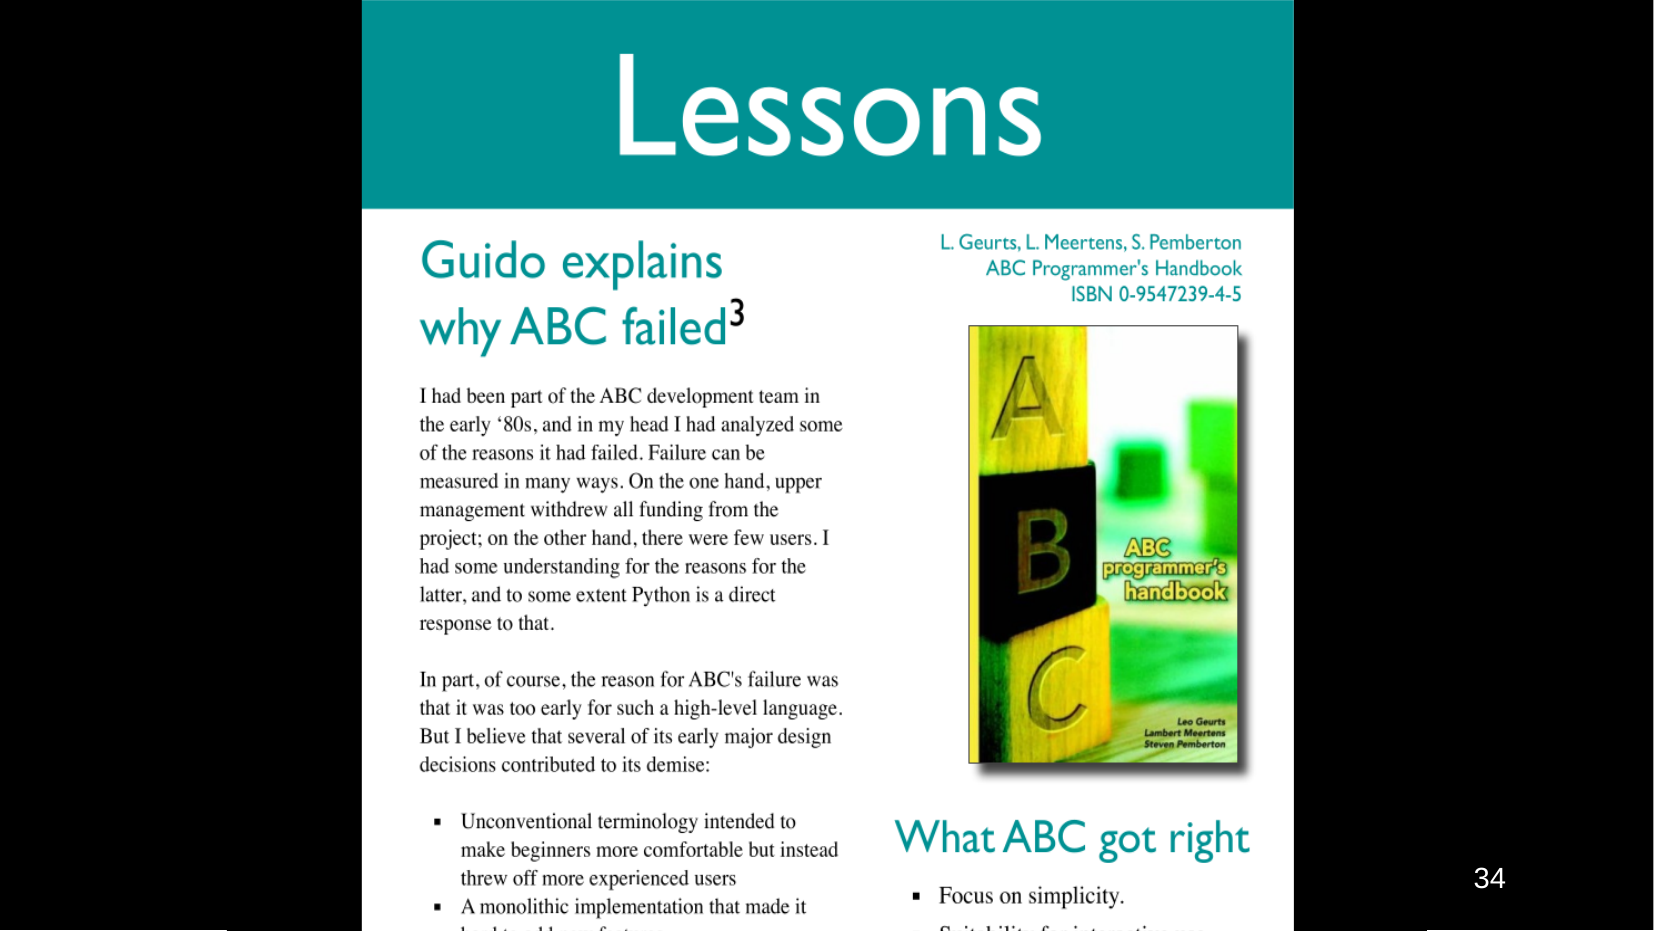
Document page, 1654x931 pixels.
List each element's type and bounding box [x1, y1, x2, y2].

picture [226, 0, 1427, 931]
